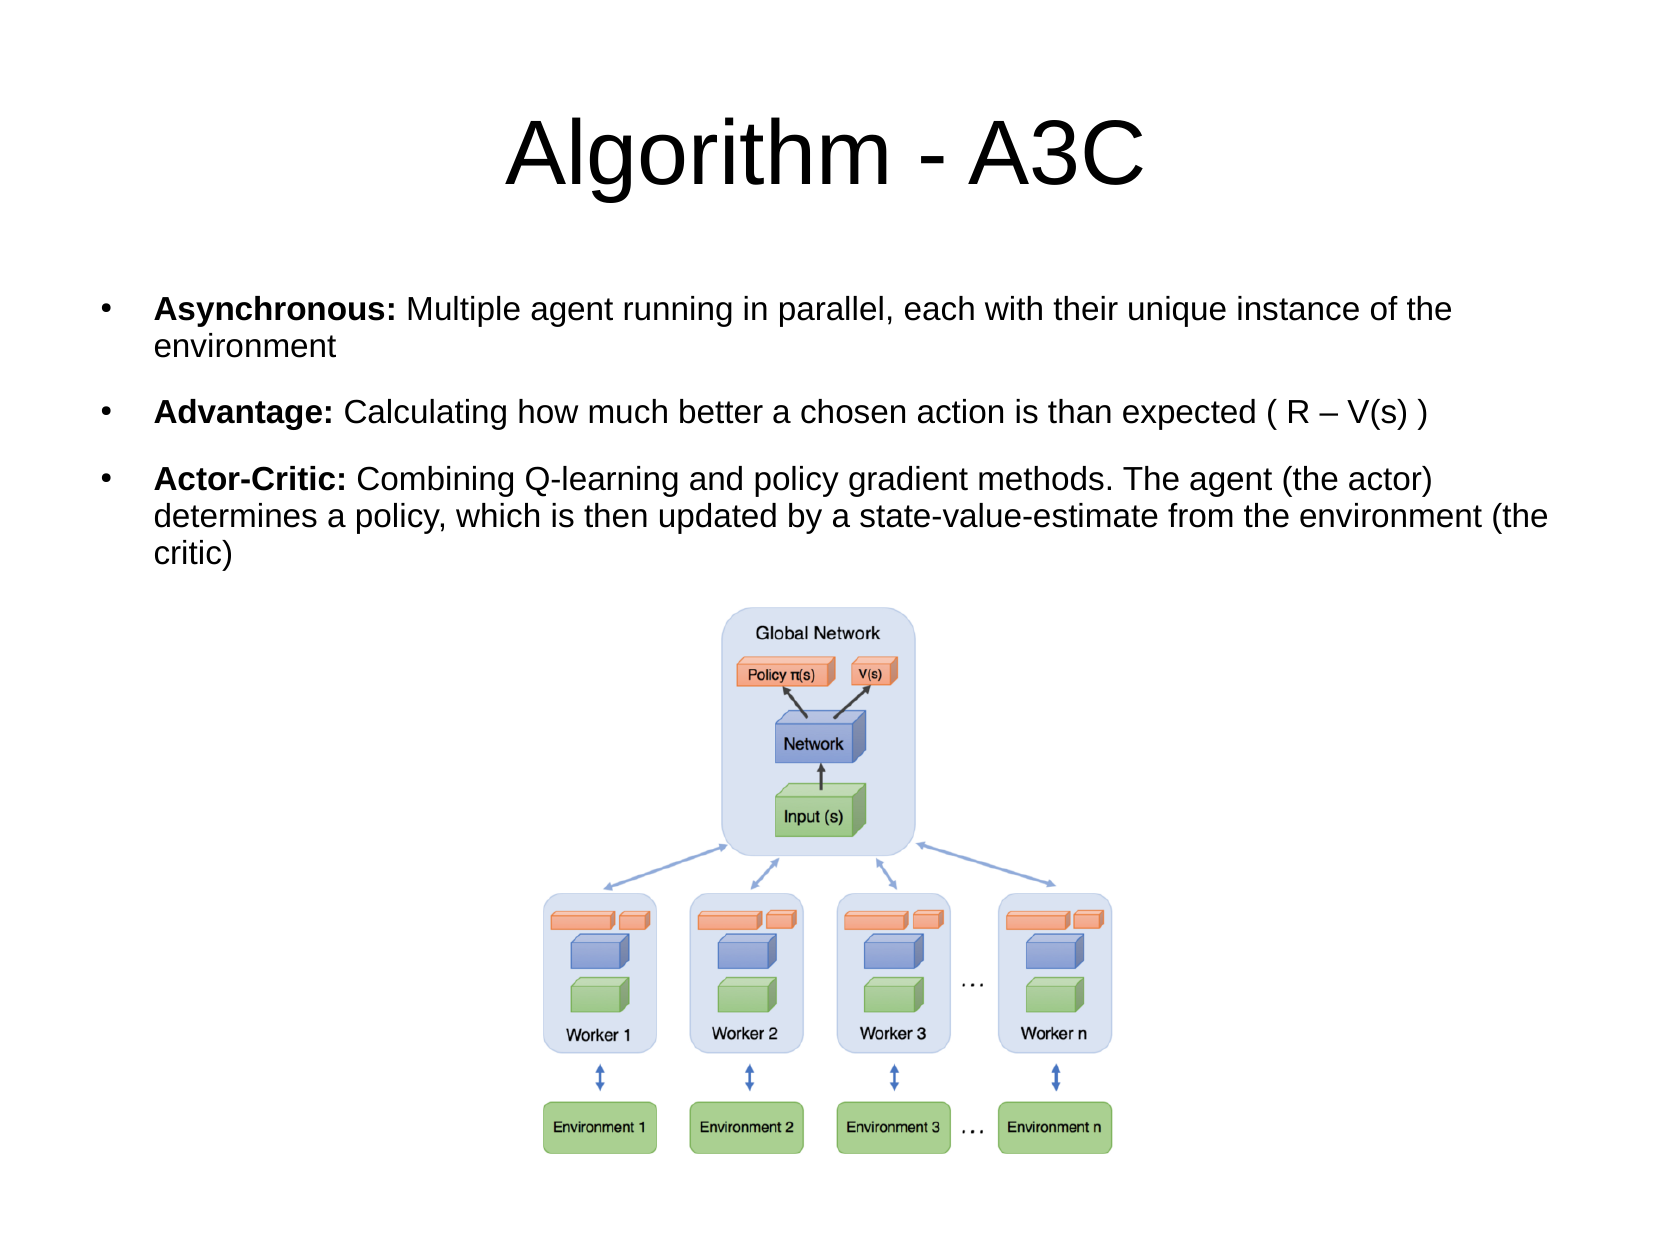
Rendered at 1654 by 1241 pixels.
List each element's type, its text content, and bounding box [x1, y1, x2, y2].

picture [481, 570, 1171, 1186]
title Algorithm - A3C [82, 49, 1571, 257]
list Asynchronous: Multiple agent running in parallel, each with their unique instance of the environment Advantage: Calculating how much better a chosen action is than expected ( R – V(s) ) Actor-Critic: Combining Q-learning and policy gradient methods. The agent (the actor) determines a policy, which is then updated by a state-value-estimate from the environment (the critic) [82, 290, 1571, 1010]
